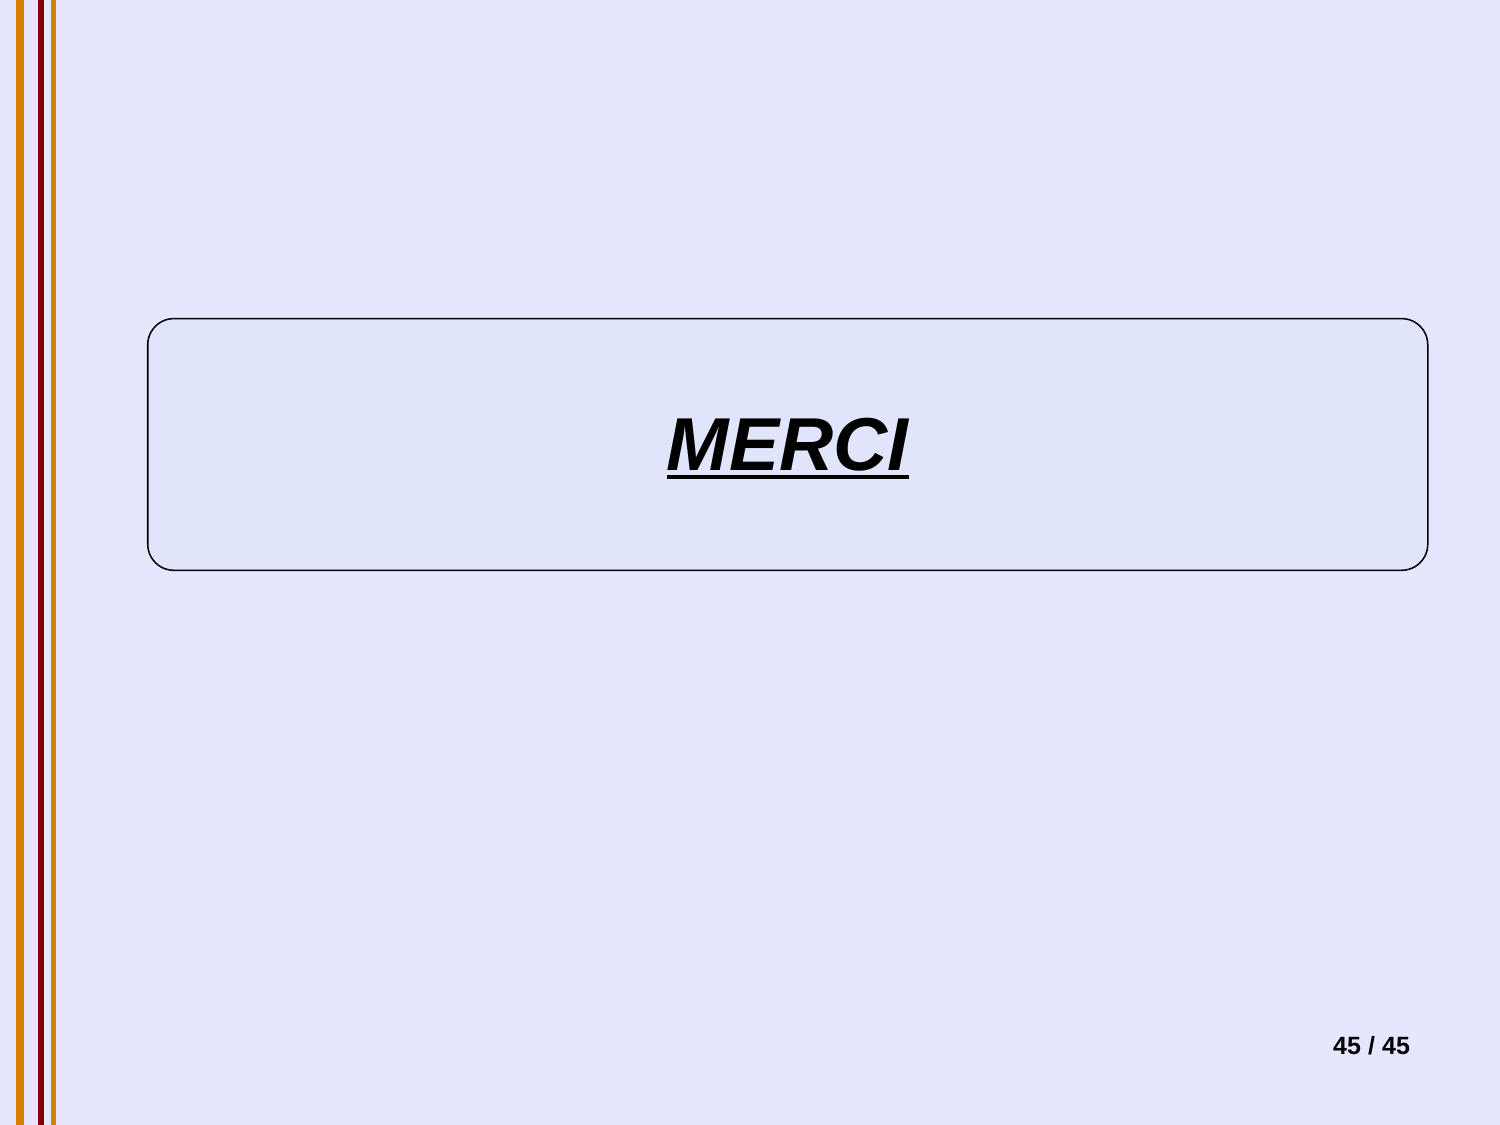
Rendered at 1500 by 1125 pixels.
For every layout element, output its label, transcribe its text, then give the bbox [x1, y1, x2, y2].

text_box MERCI [147, 318, 1428, 571]
